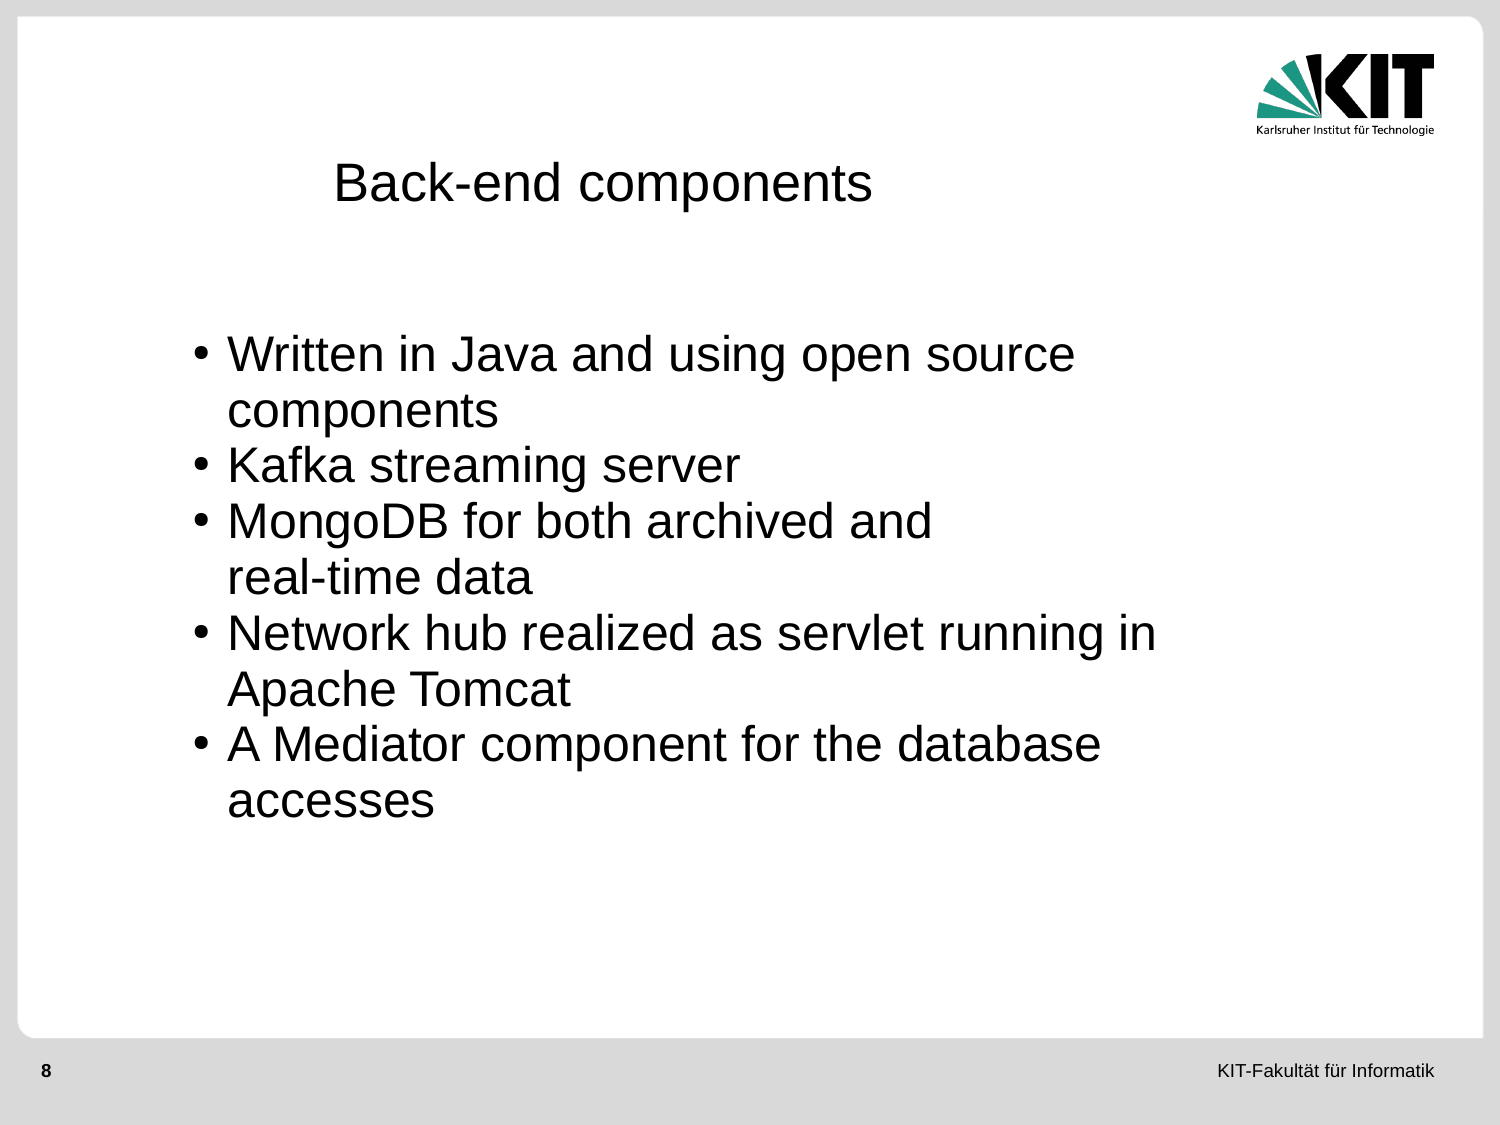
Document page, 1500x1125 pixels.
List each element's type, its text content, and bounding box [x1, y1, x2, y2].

picture [0, 0, 1500, 1125]
text_box Back-end components [318, 145, 1158, 237]
text_box Written in Java and using open source components Kafka streaming server MongoDB for both archived and real-time data Network hub realized as servlet running in Apache Tomcat A Mediator component for the database accesses [177, 318, 1182, 1003]
